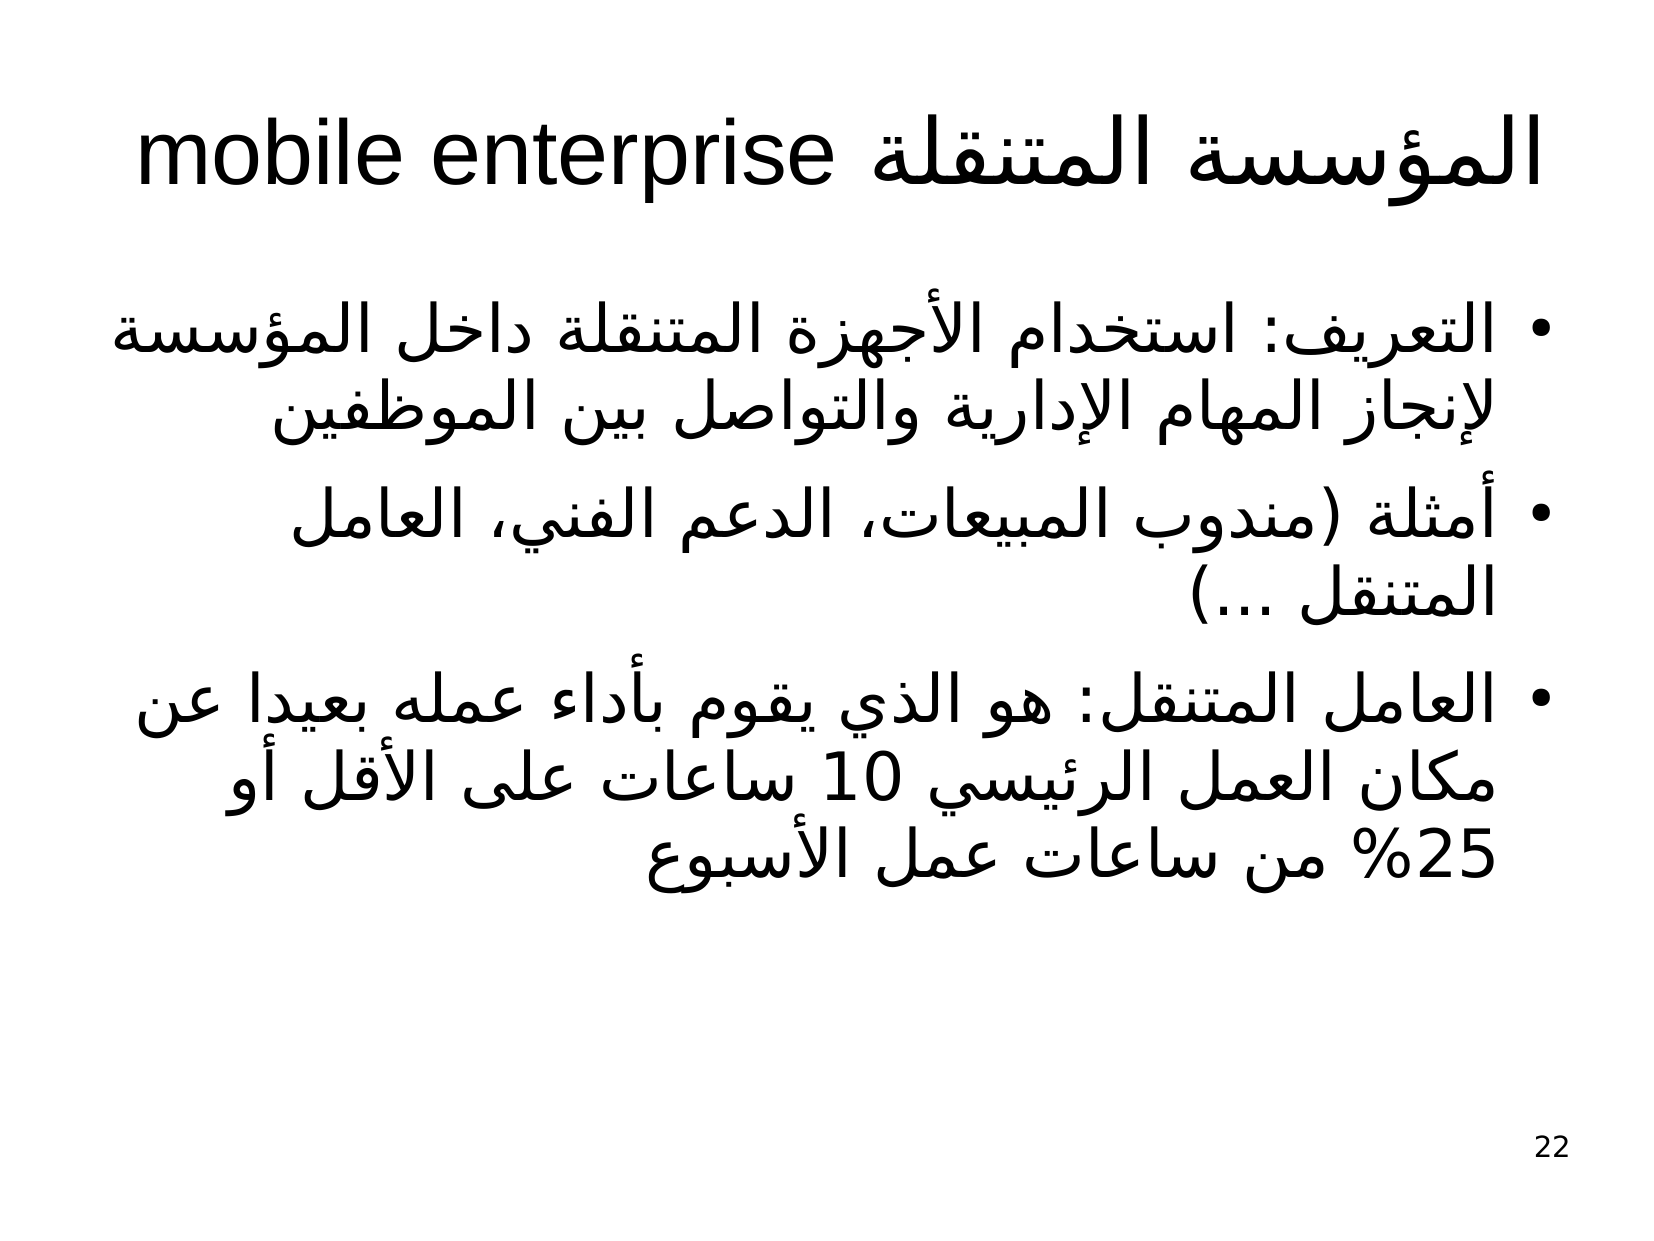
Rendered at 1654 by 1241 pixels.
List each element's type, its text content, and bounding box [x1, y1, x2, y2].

list التعريف: استخدام الأجهزة المتنقلة داخل المؤسسة لإنجاز المهام الإدارية والتواصل بين الموظفين أمثلة (مندوب المبيعات، الدعم الفني، العامل المتنقل ...) العامل المتنقل: هو الذي يقوم بأداء عمله بعيدا عن مكان العمل الرئيسي 10 ساعات على الأقل أو 25% من ساعات عمل الأسبوع [82, 290, 1571, 1010]
title المؤسسة المتنقلة mobile enterprise [82, 49, 1571, 257]
